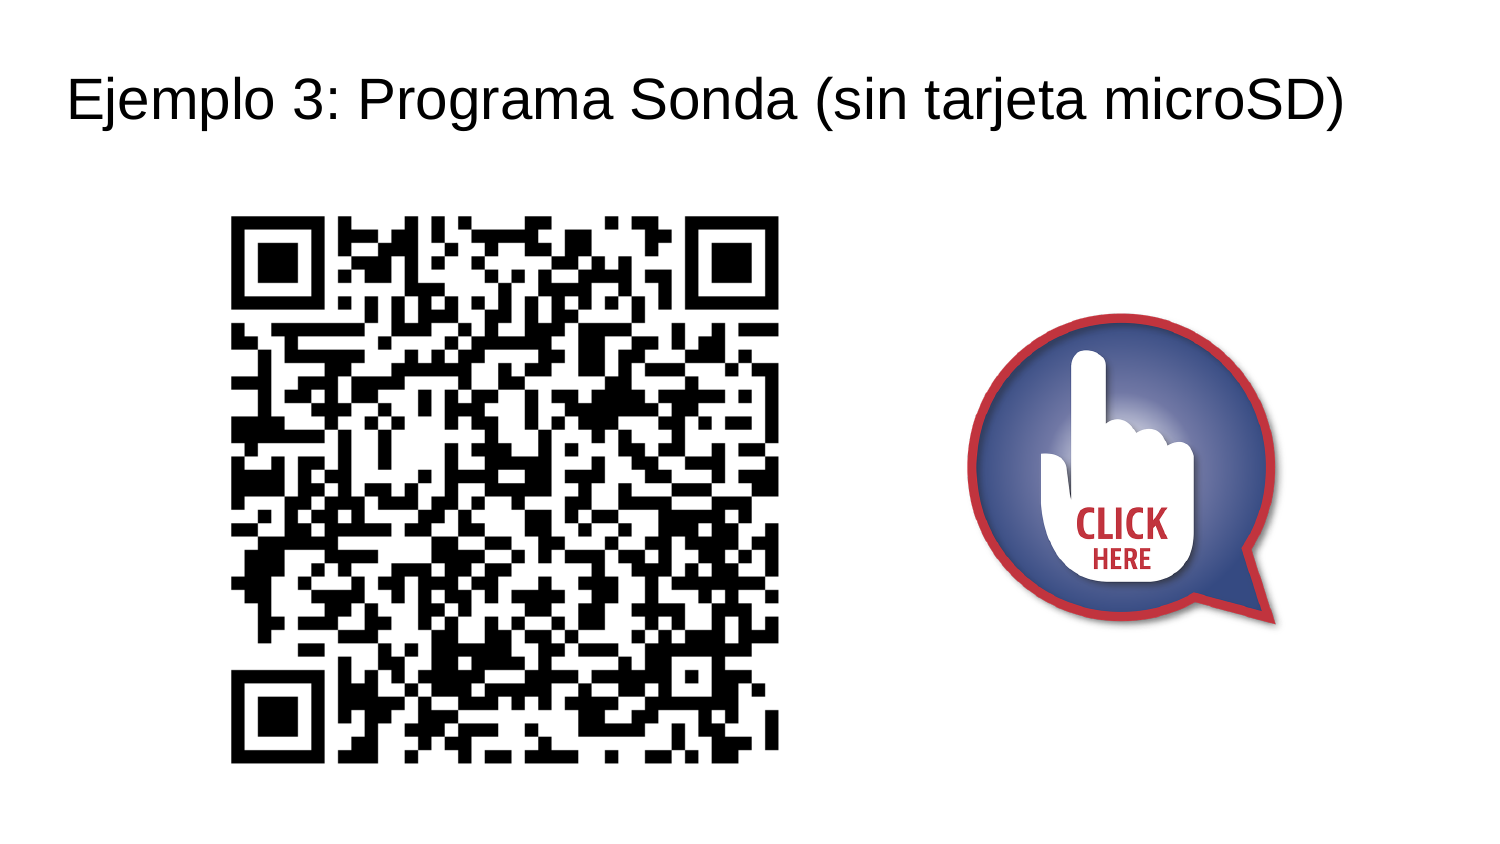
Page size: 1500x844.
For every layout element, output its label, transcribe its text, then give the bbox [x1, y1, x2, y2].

text_box Ejemplo 3: Programa Sonda (sin tarjeta microSD) [51, 46, 1449, 141]
picture [958, 309, 1300, 638]
picture [178, 163, 832, 817]
